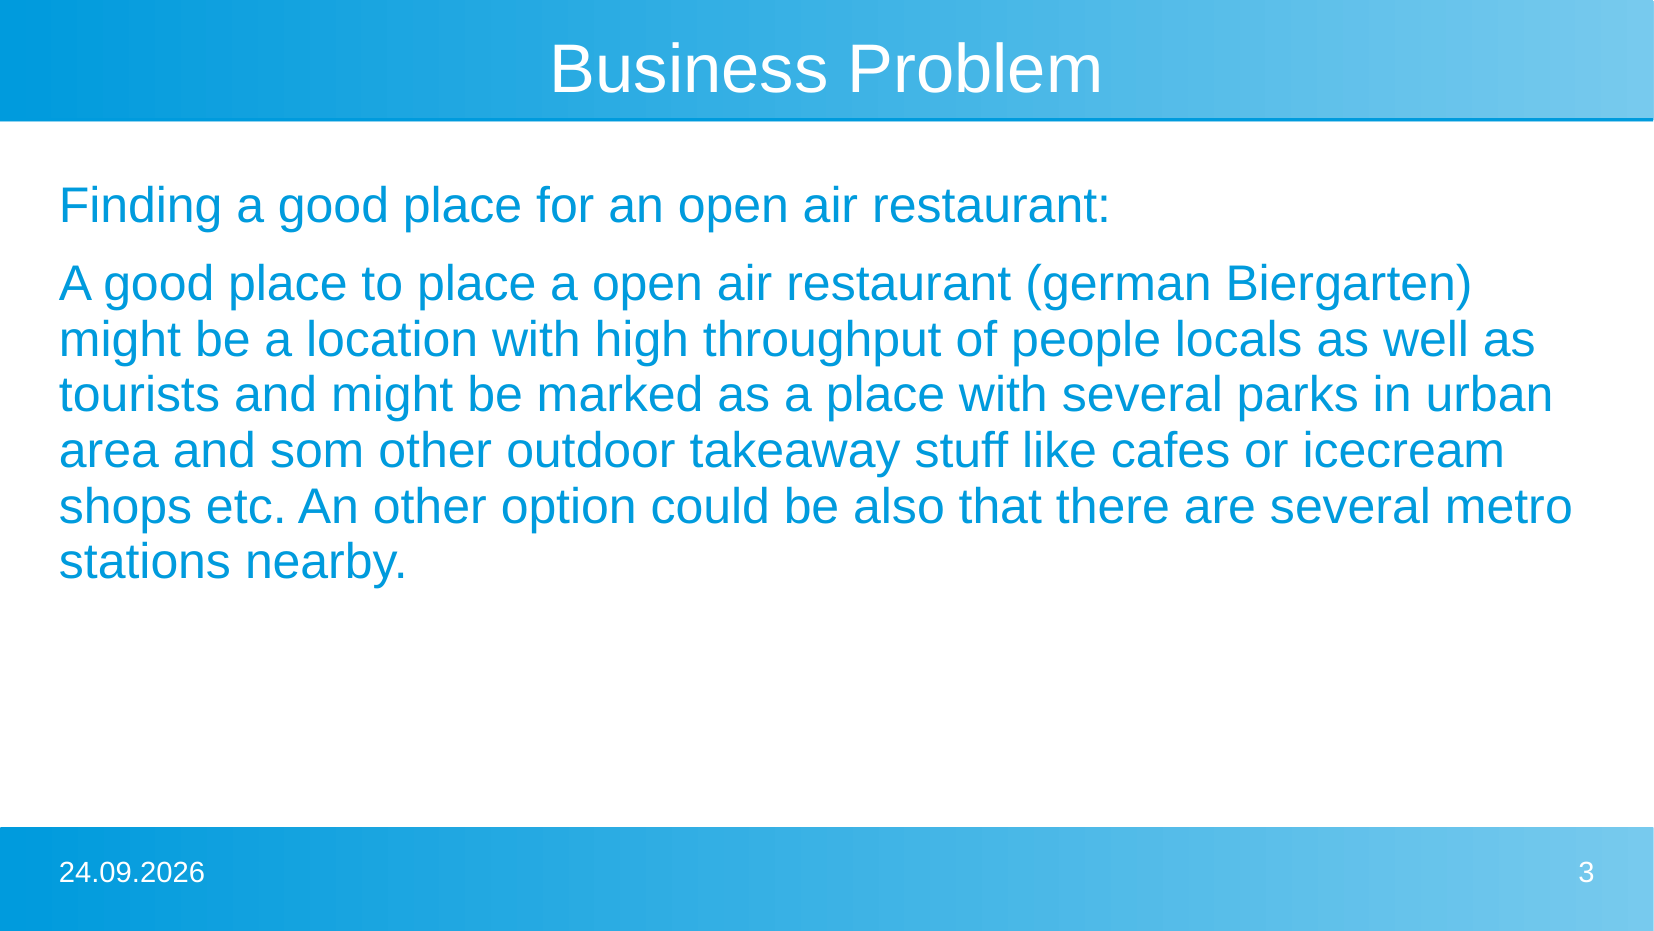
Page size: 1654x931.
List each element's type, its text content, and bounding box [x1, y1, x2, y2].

list Finding a good place for an open air restaurant: A good place to place a open air restaurant (german Biergarten) might be a location with high throughput of people locals as well as tourists and might be marked as a place with several parks in urban area and som other outdoor takeaway stuff like cafes or icecream shops etc. An other option could be also that there are several metro stations nearby. [59, 177, 1595, 768]
title Business Problem [59, 29, 1595, 108]
